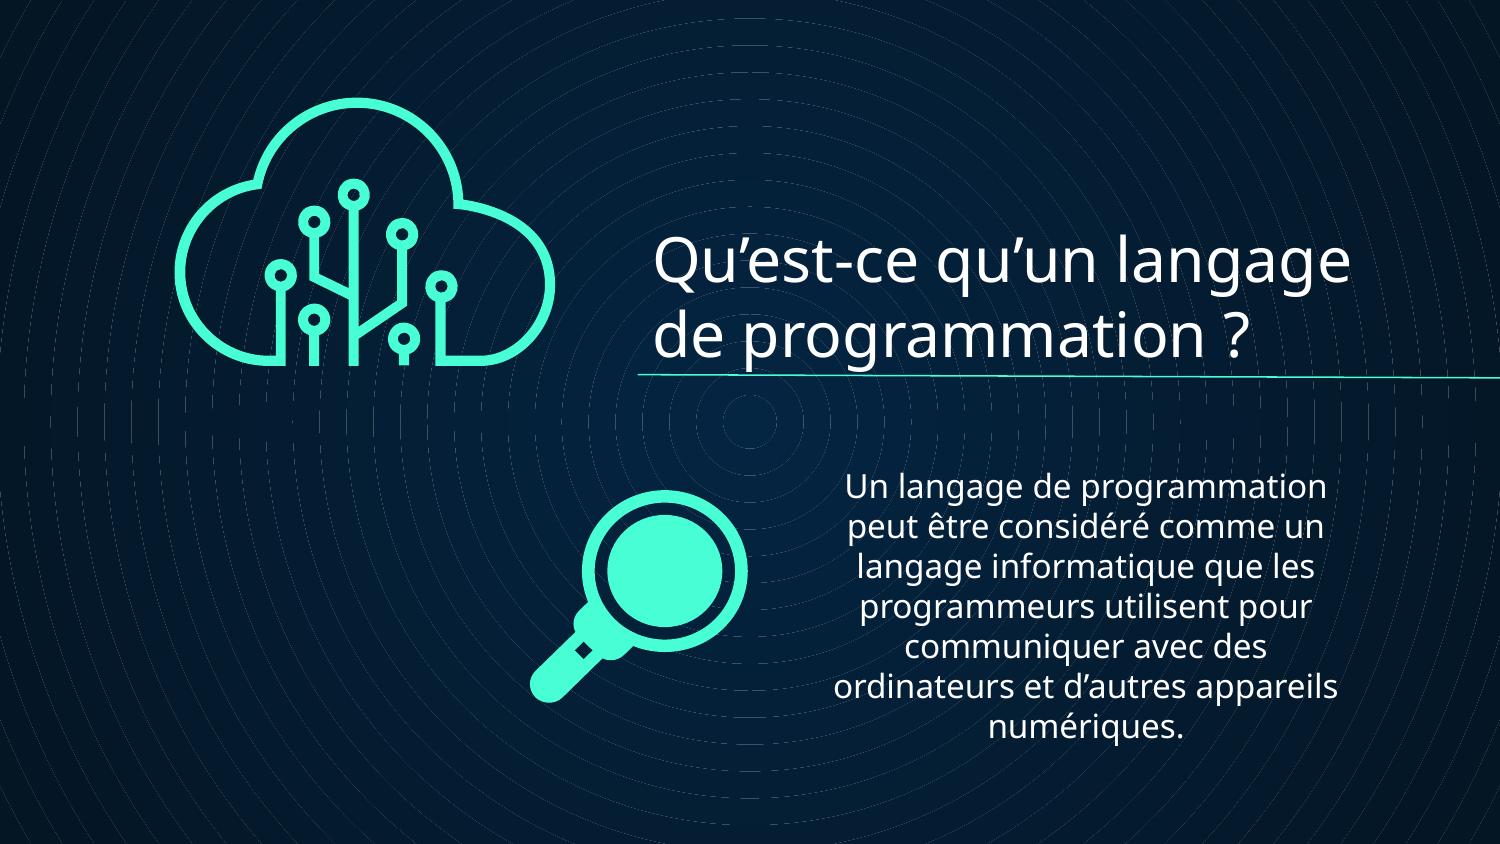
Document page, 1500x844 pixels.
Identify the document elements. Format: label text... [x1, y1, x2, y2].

title Qu’est-ce qu’un langage de programmation ? [566, 118, 1382, 385]
text_box [298, 178, 419, 366]
text_box [174, 97, 556, 366]
text_box [388, 322, 421, 366]
subtitle Un langage de programmation peut être considéré comme un langage informatique que les programmeurs utilisent pour communiquer avec des ordinateurs et d’autres appareils numériques. [802, 450, 1370, 768]
text_box [297, 303, 331, 366]
text_box [529, 490, 748, 703]
